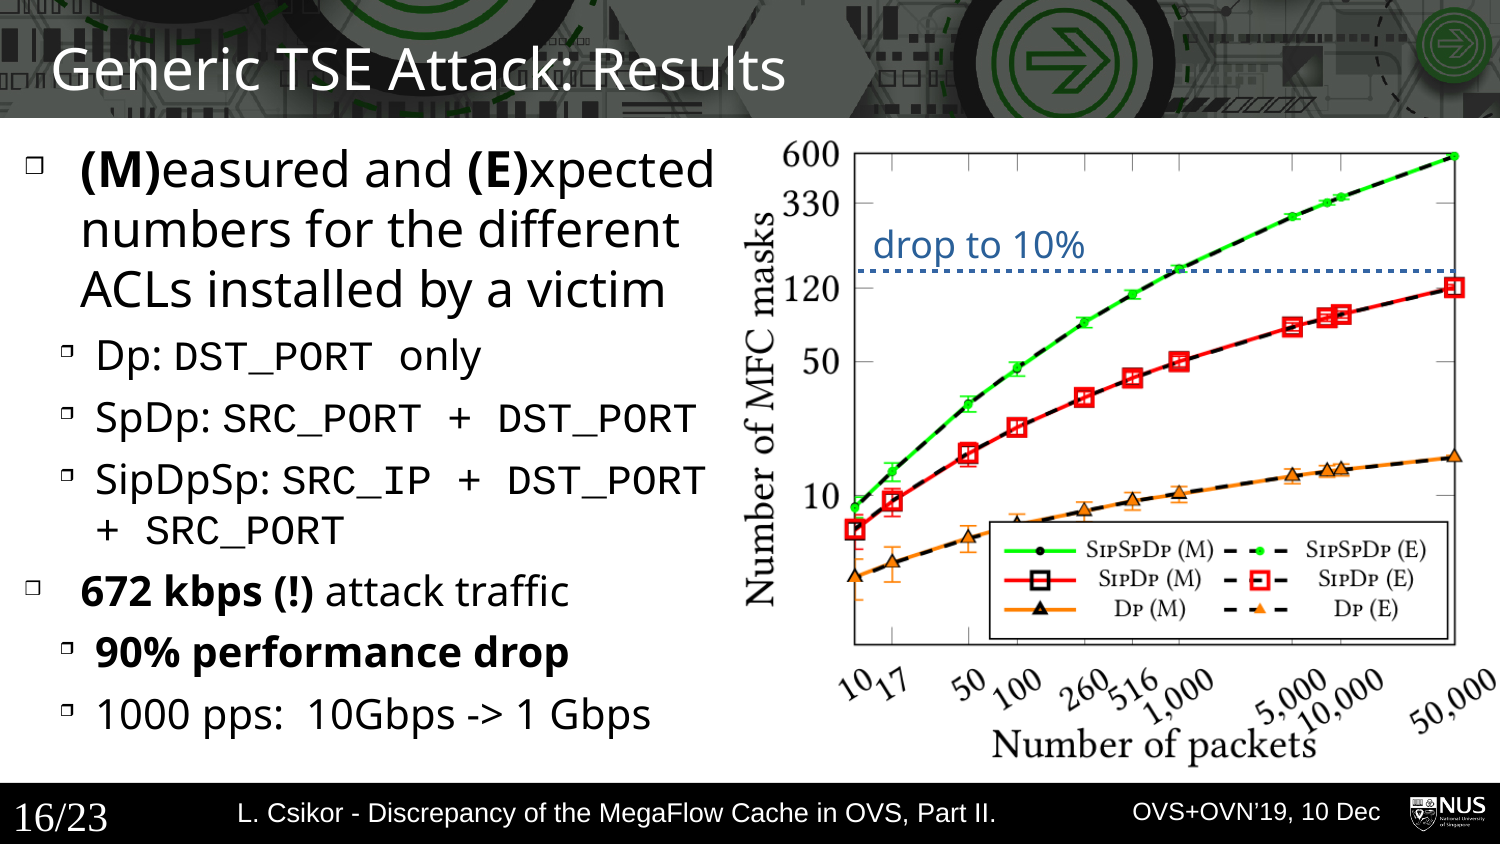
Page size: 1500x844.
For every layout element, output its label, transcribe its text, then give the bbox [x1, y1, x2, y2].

text_box Generic TSE Attack: Results [35, 37, 1386, 97]
picture [0, 0, 1500, 118]
picture [737, 129, 1500, 780]
text_box (M)easured and (E)xpected numbers for the different ACLs installed by a victim Dp: DST_PORT only SpDp: SRC_PORT + DST_PORT SipDpSp: SRC_IP + DST_PORT + SRC_PORT 672 kbps (!) attack traffic 90% performance drop 1000 pps: 10Gbps -> 1 Gbps [9, 129, 737, 770]
text_box drop to 10% [857, 210, 1173, 283]
picture [1395, 782, 1500, 844]
